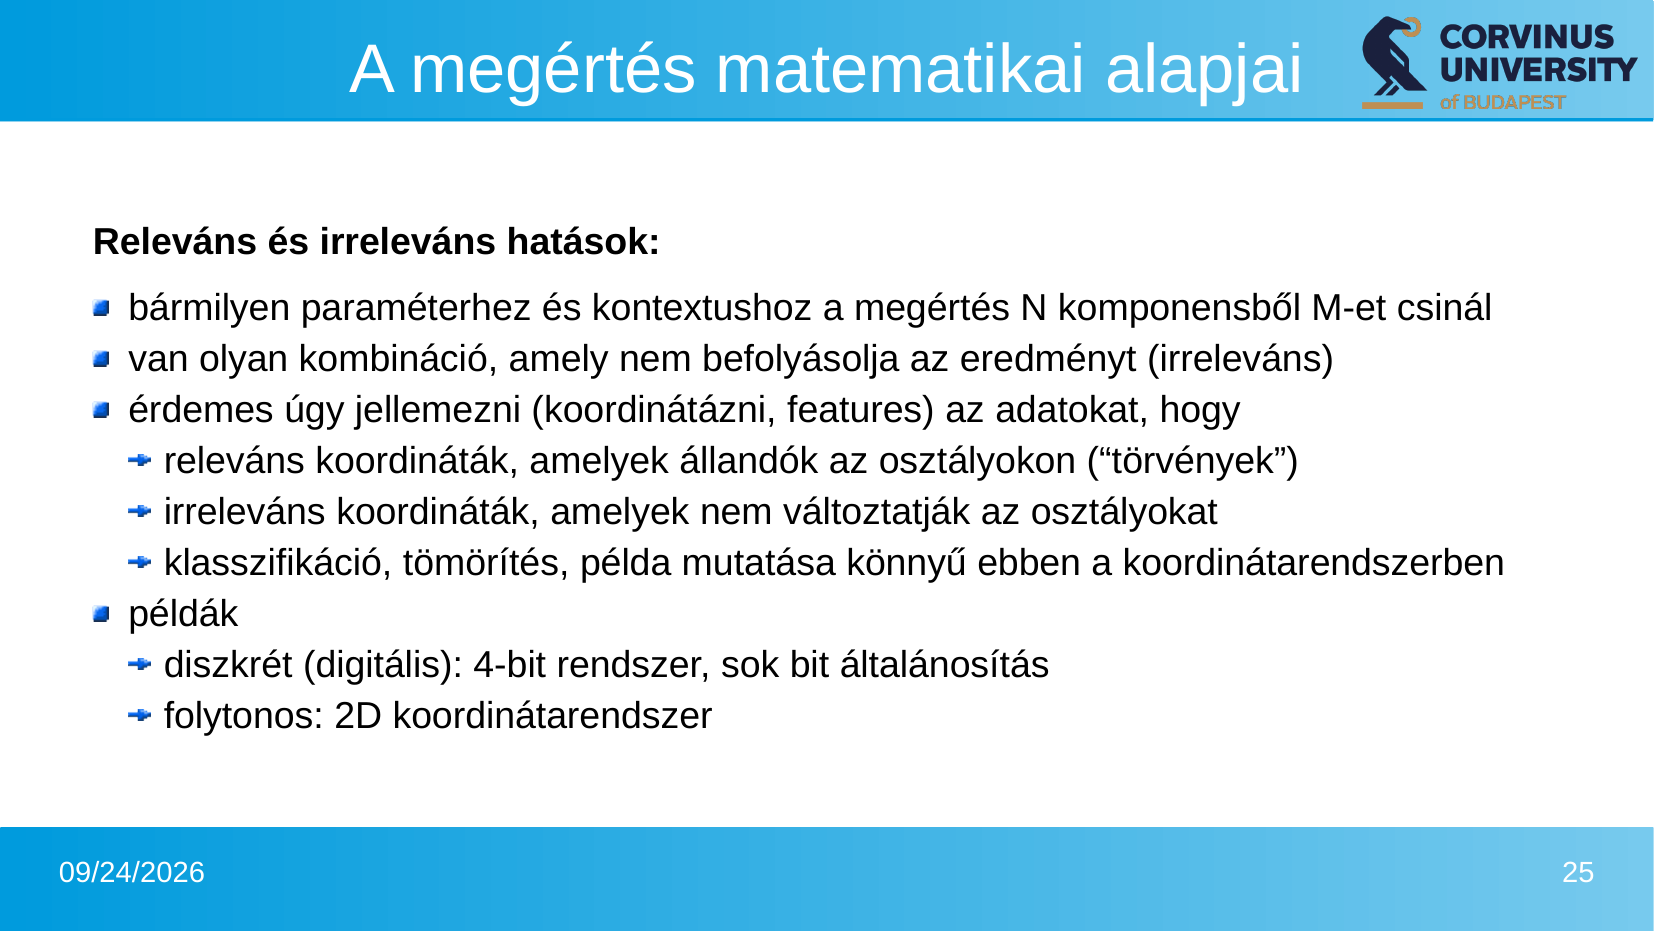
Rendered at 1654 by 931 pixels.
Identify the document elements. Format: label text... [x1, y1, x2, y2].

text_box Releváns és irreleváns hatások: bármilyen paraméterhez és kontextushoz a megértés N komponensből M-et csinál van olyan kombináció, amely nem befolyásolja az eredményt (irreleváns) érdemes úgy jellemezni (koordinátázni, features) az adatokat, hogy releváns koordináták, amelyek állandók az osztályokon (“törvények”) irreleváns koordináták, amelyek nem változtatják az osztályokat klasszifikáció, tömörítés, példa mutatása könnyű ebben a koordinátarendszerben példák diszkrét (digitális): 4-bit rendszer, sok bit általánosítás folytonos: 2D koordinátarendszer [78, 213, 1574, 744]
title A megértés matematikai alapjai [59, 29, 1362, 108]
picture [1362, 16, 1638, 109]
